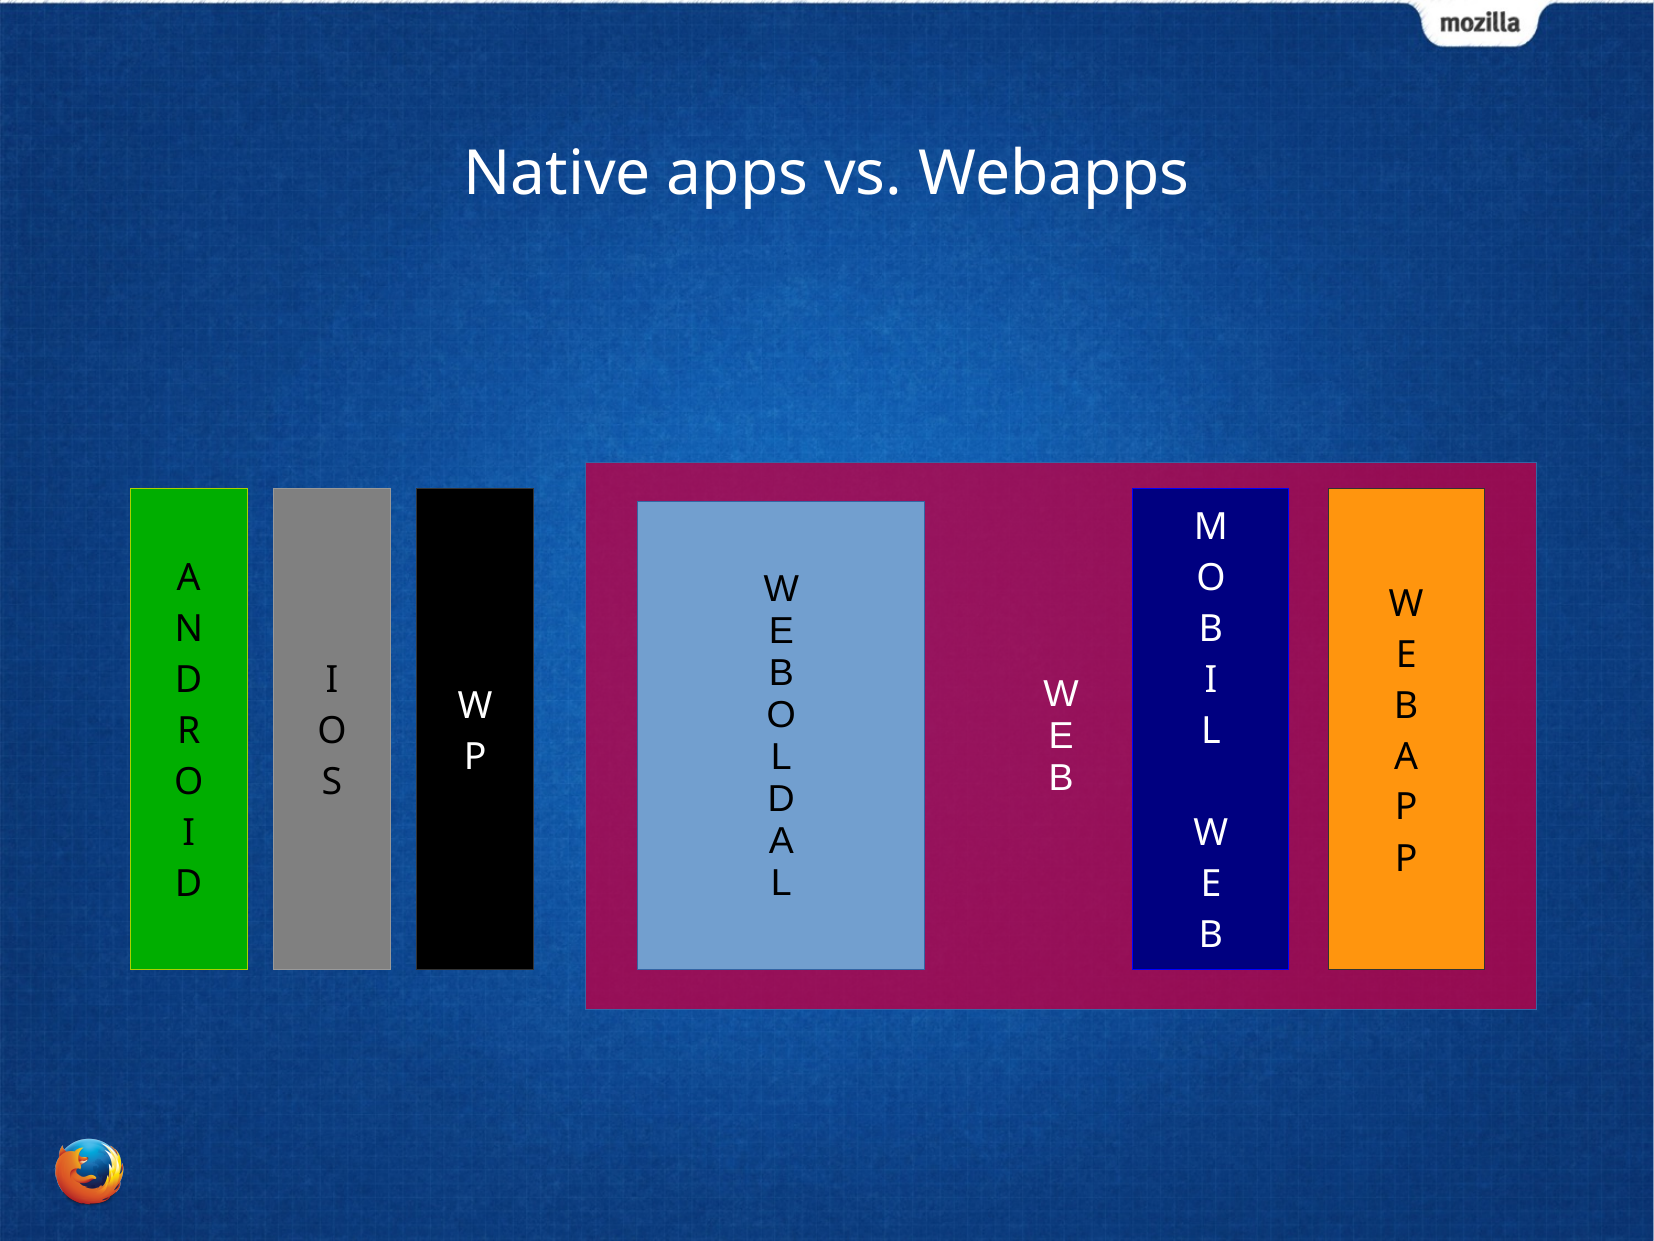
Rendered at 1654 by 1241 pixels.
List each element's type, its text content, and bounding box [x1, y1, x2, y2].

text_box A N D R O I D [130, 488, 248, 970]
title Native apps vs. Webapps [82, 49, 1571, 257]
text_box W E B [585, 462, 1537, 1010]
text_box I O S [273, 488, 391, 970]
text_box M O B I L W E B [1132, 488, 1289, 970]
text_box W E B O L D A L [637, 501, 925, 970]
picture [0, 0, 1654, 1241]
text_box W E B A P P [1328, 488, 1485, 970]
text_box W P [416, 488, 534, 970]
